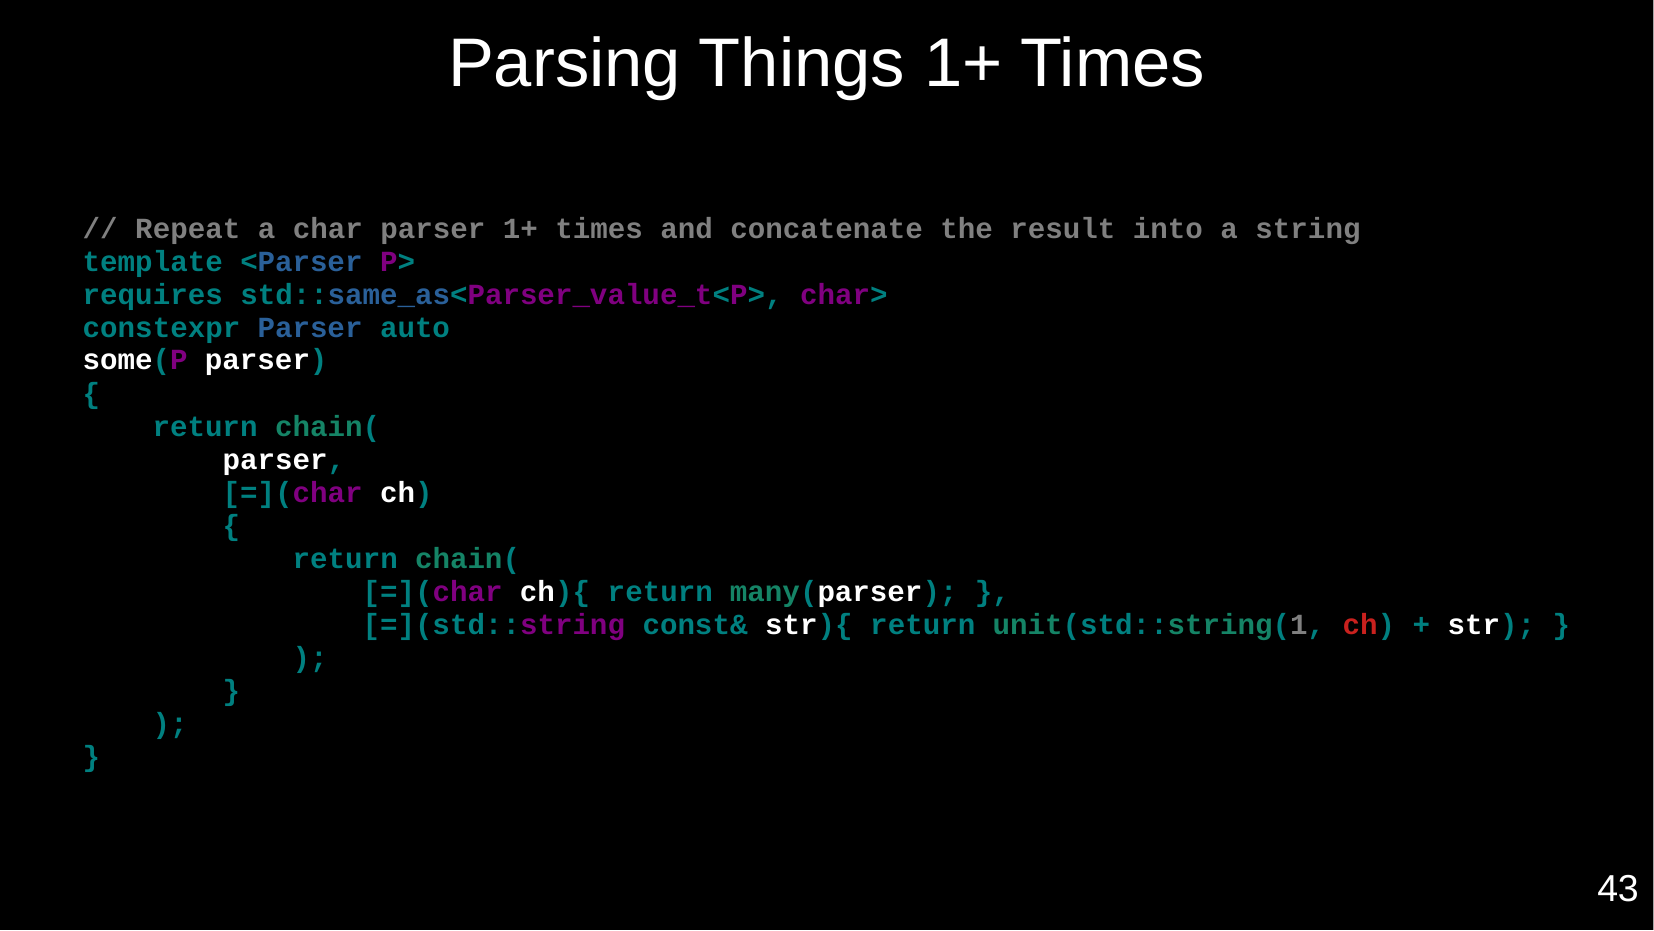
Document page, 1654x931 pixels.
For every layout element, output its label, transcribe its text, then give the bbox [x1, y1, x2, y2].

text_box <number> [1024, 860, 1654, 931]
title Parsing Things 1+ Times [82, 4, 1571, 121]
subtitle // Repeat a char parser 1+ times and concatenate the result into a string template <Parser P> requires std::same_as<Parser_value_t<P>, char> constexpr Parser auto some(P parser) { return chain( parser, [=](char ch) { return chain( [=](char ch){ return many(parser); }, [=](std::string const& str){ return unit(std::string(1, ch) + str); } ); } ); } [82, 133, 1571, 889]
